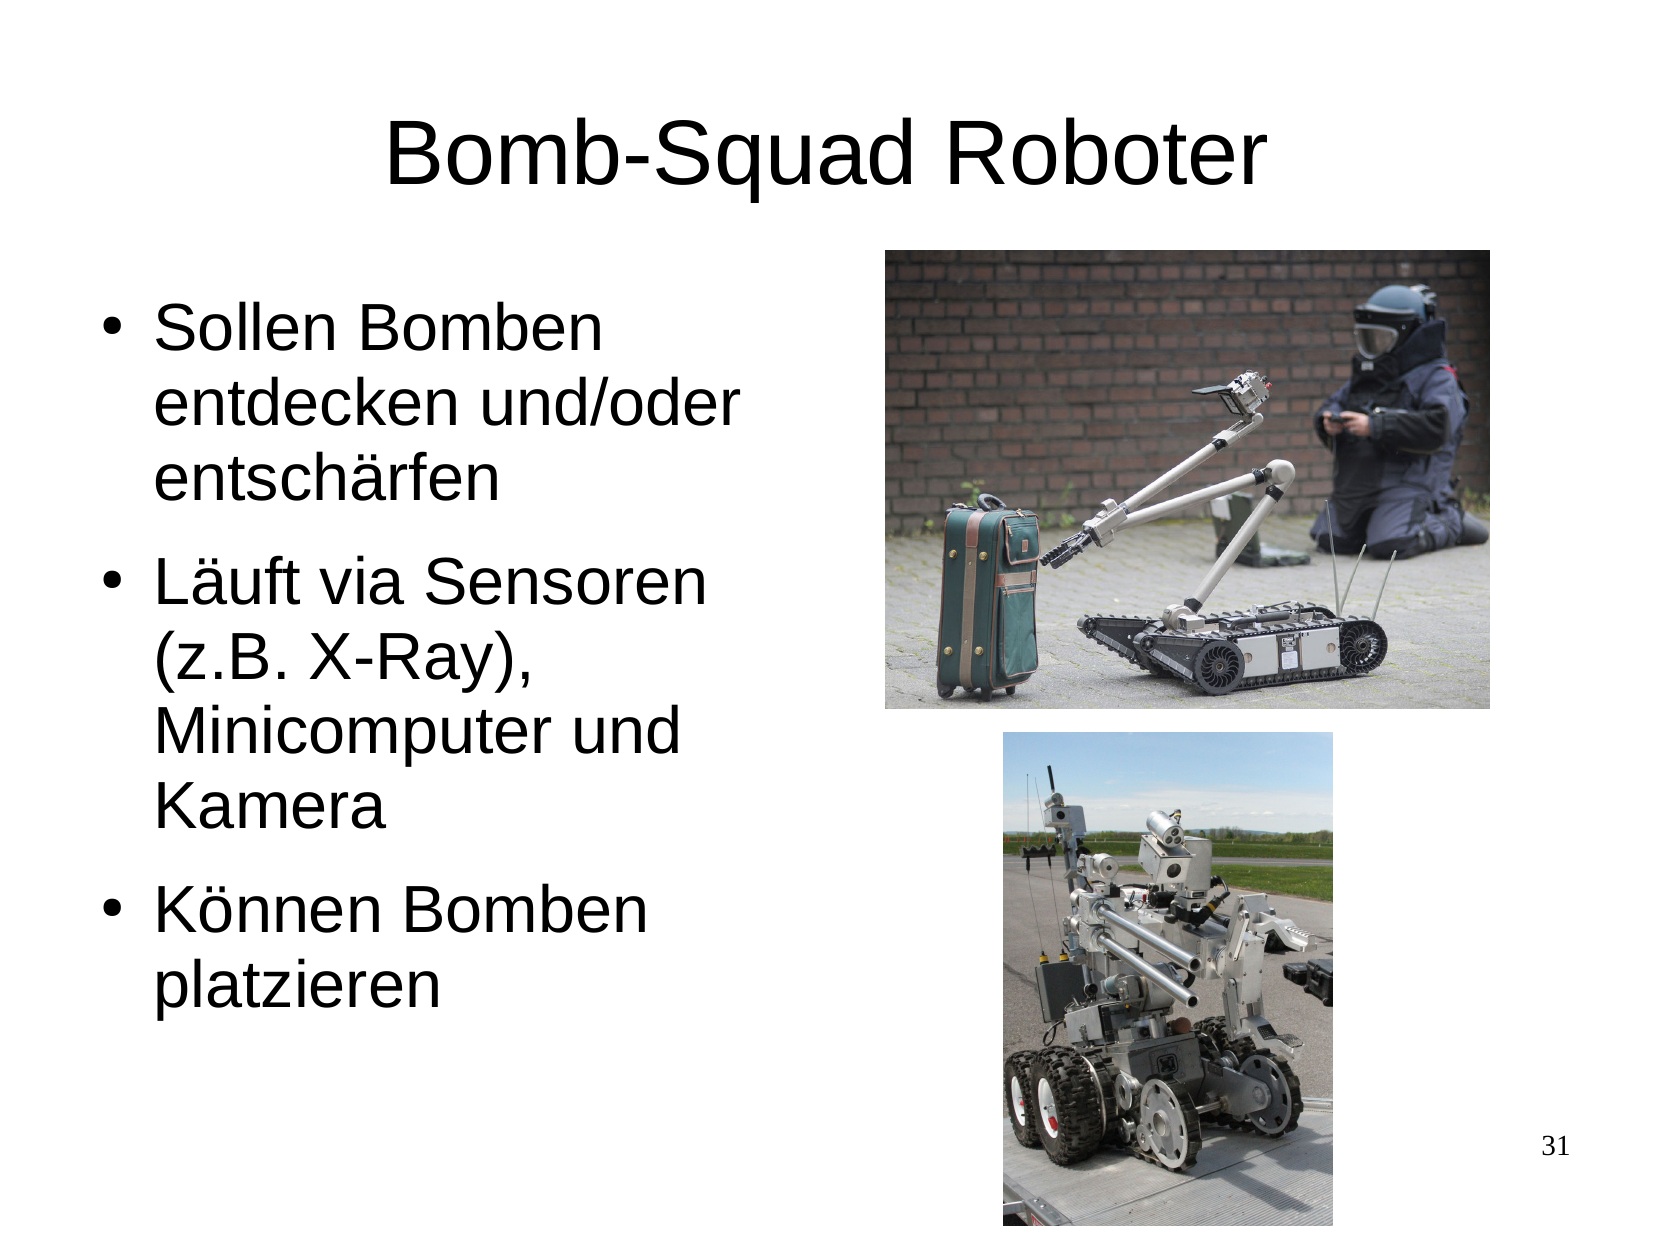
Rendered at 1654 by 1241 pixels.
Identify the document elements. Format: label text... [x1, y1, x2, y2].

picture [885, 250, 1490, 709]
title Bomb-Squad Roboter [82, 49, 1571, 257]
picture [1003, 732, 1333, 1226]
list Sollen Bomben entdecken und/oder entschärfen Läuft via Sensoren (z.B. X-Ray), Minicomputer und Kamera Können Bomben platzieren [82, 290, 809, 1109]
